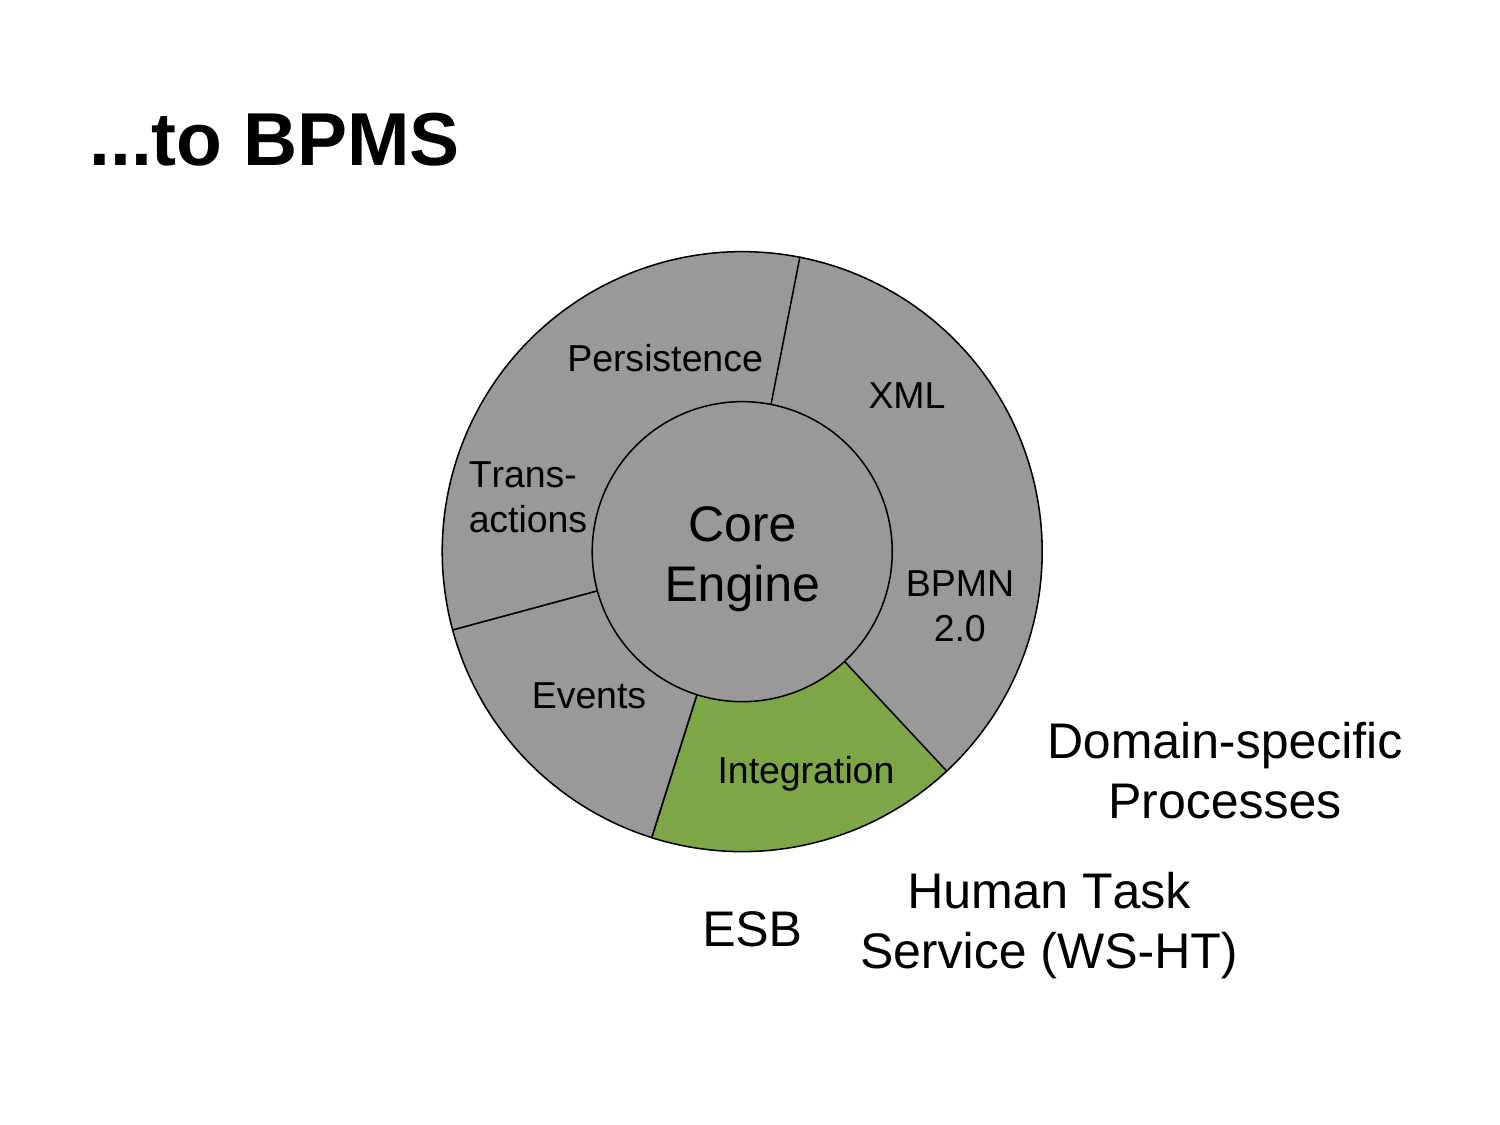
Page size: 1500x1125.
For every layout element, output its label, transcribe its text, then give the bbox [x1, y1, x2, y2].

text_box [442, 471, 886, 852]
text_box XML [853, 364, 961, 476]
text_box Events [517, 664, 745, 740]
text_box Trans- actions [453, 442, 603, 556]
text_box BPMN 2.0 [891, 551, 1029, 663]
text_box Human Task Service (WS-HT) [892, 851, 1206, 987]
text_box Integration [702, 739, 930, 815]
text_box [745, 578, 1021, 786]
text_box Persistence [552, 326, 780, 402]
text_box Core Engine [592, 402, 893, 702]
text_box Domain-specific Processes [1032, 701, 1418, 837]
title ...to BPMS [74, 50, 1425, 221]
text_box [462, 251, 1043, 640]
text_box ESB [687, 889, 818, 965]
